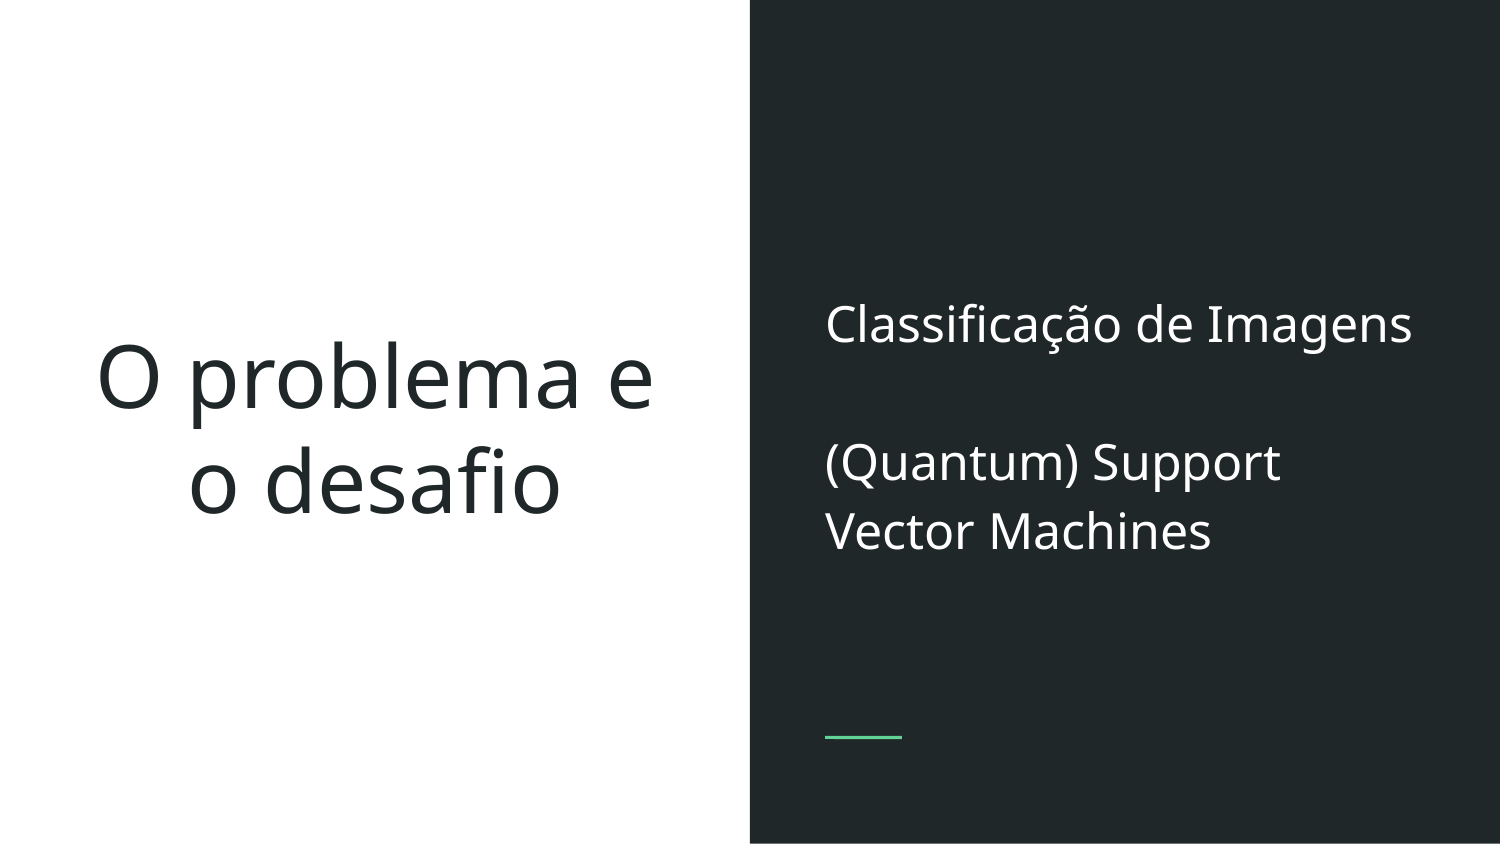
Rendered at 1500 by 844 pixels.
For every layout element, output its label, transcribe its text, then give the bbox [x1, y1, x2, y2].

title O problema e o desafio [43, 298, 708, 546]
list Classificação de Imagens (Quantum) Support Vector Machines [810, 118, 1440, 725]
